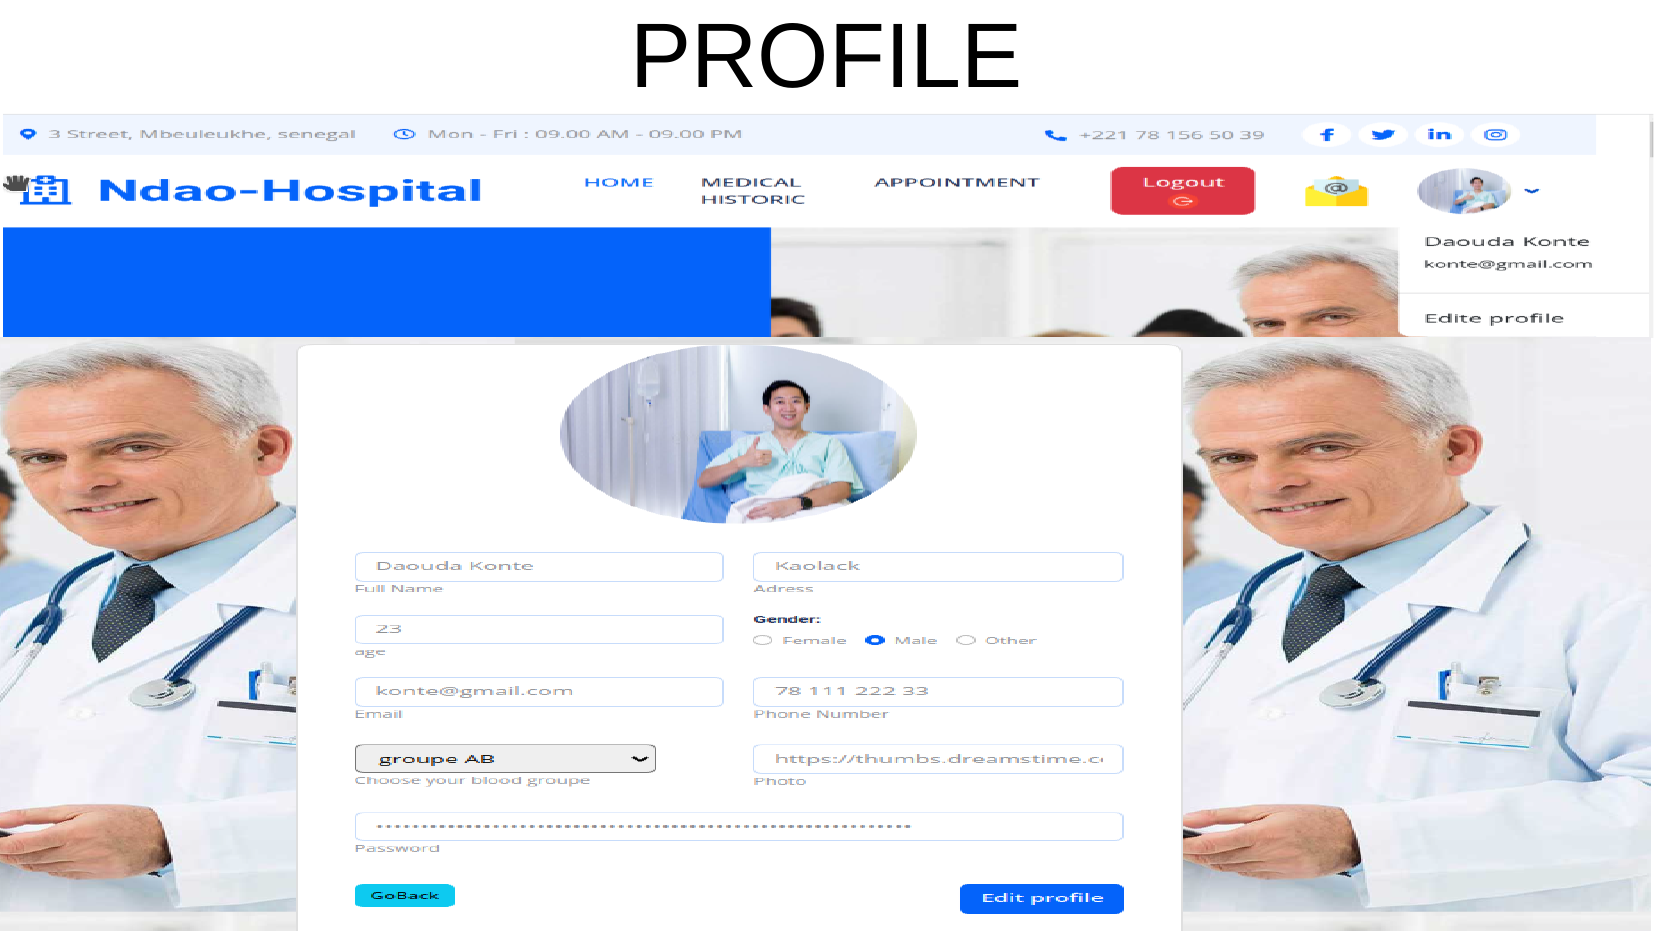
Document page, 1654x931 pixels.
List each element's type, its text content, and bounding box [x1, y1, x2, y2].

picture [0, 112, 1654, 931]
title PROFILE [82, 0, 1571, 112]
